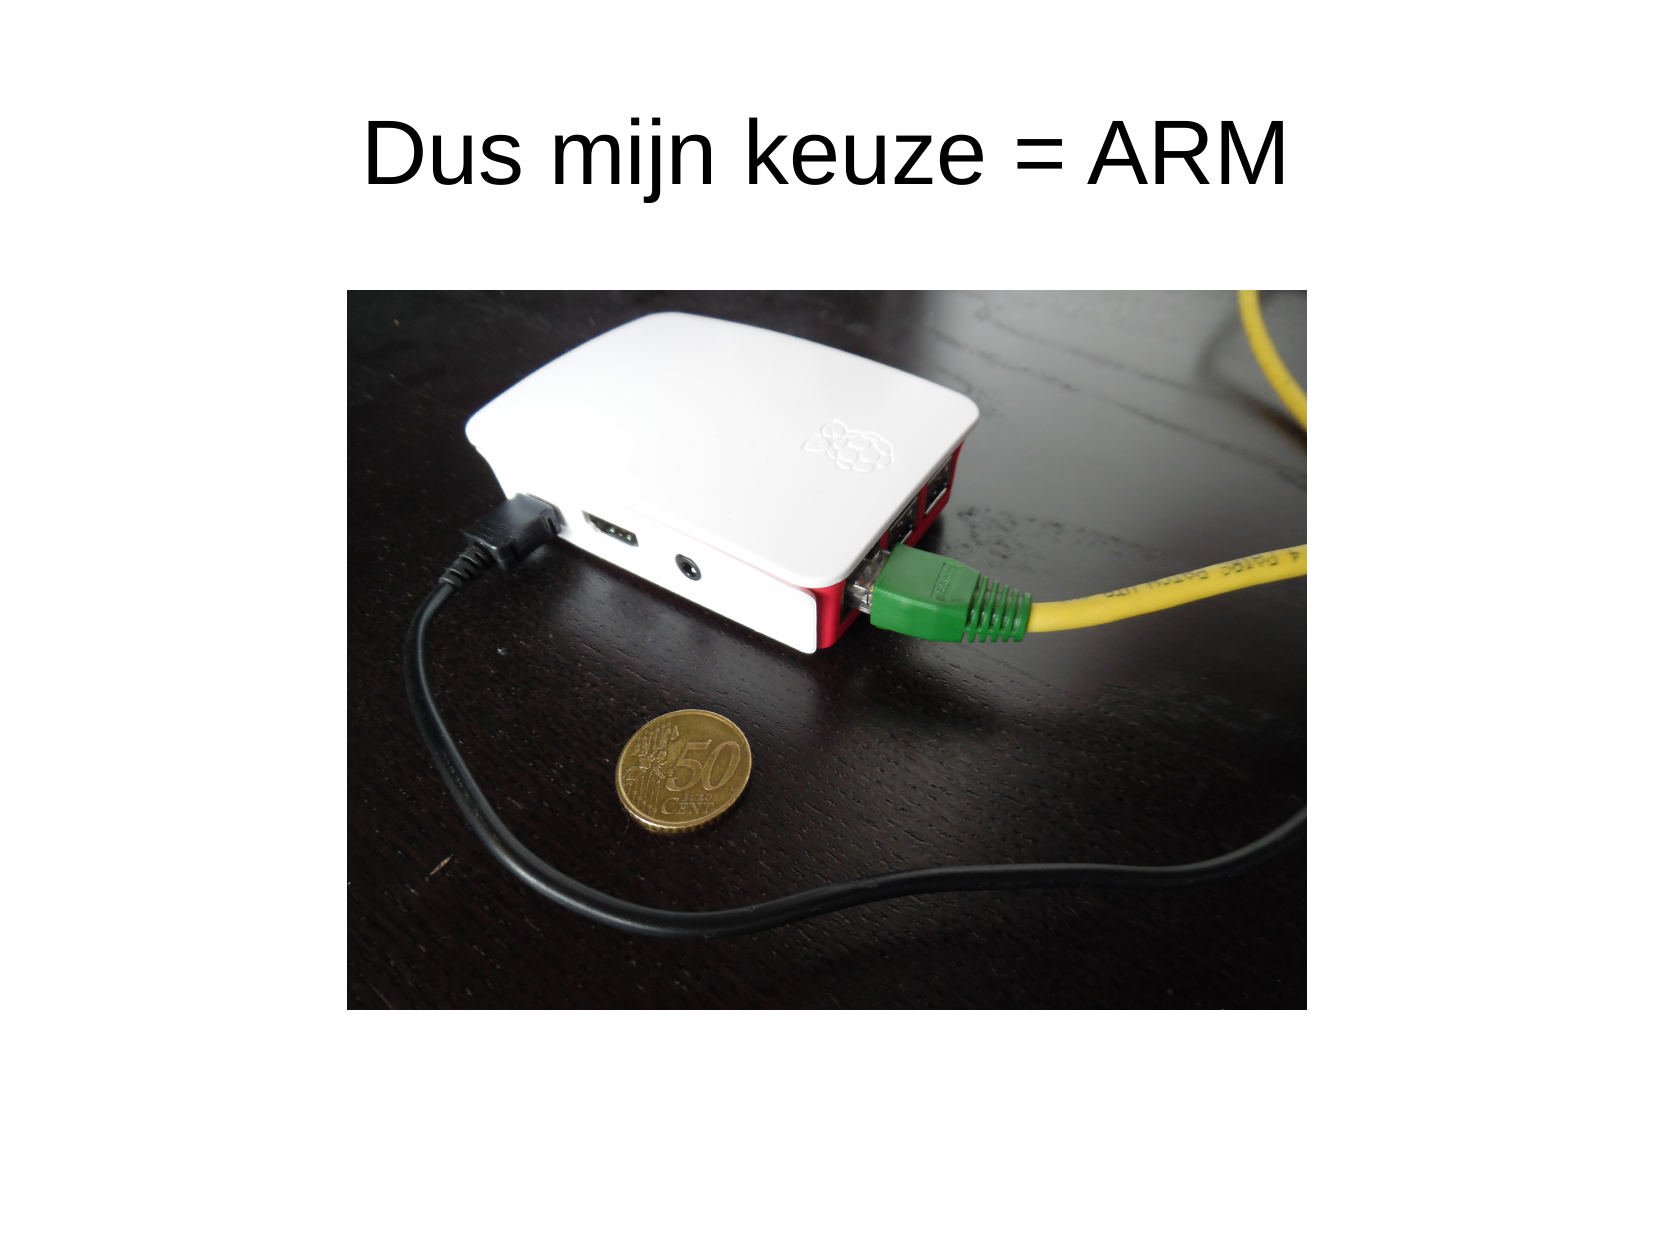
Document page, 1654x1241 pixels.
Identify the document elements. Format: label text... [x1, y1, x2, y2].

title Dus mijn keuze = ARM [82, 49, 1571, 257]
picture [347, 290, 1307, 1010]
